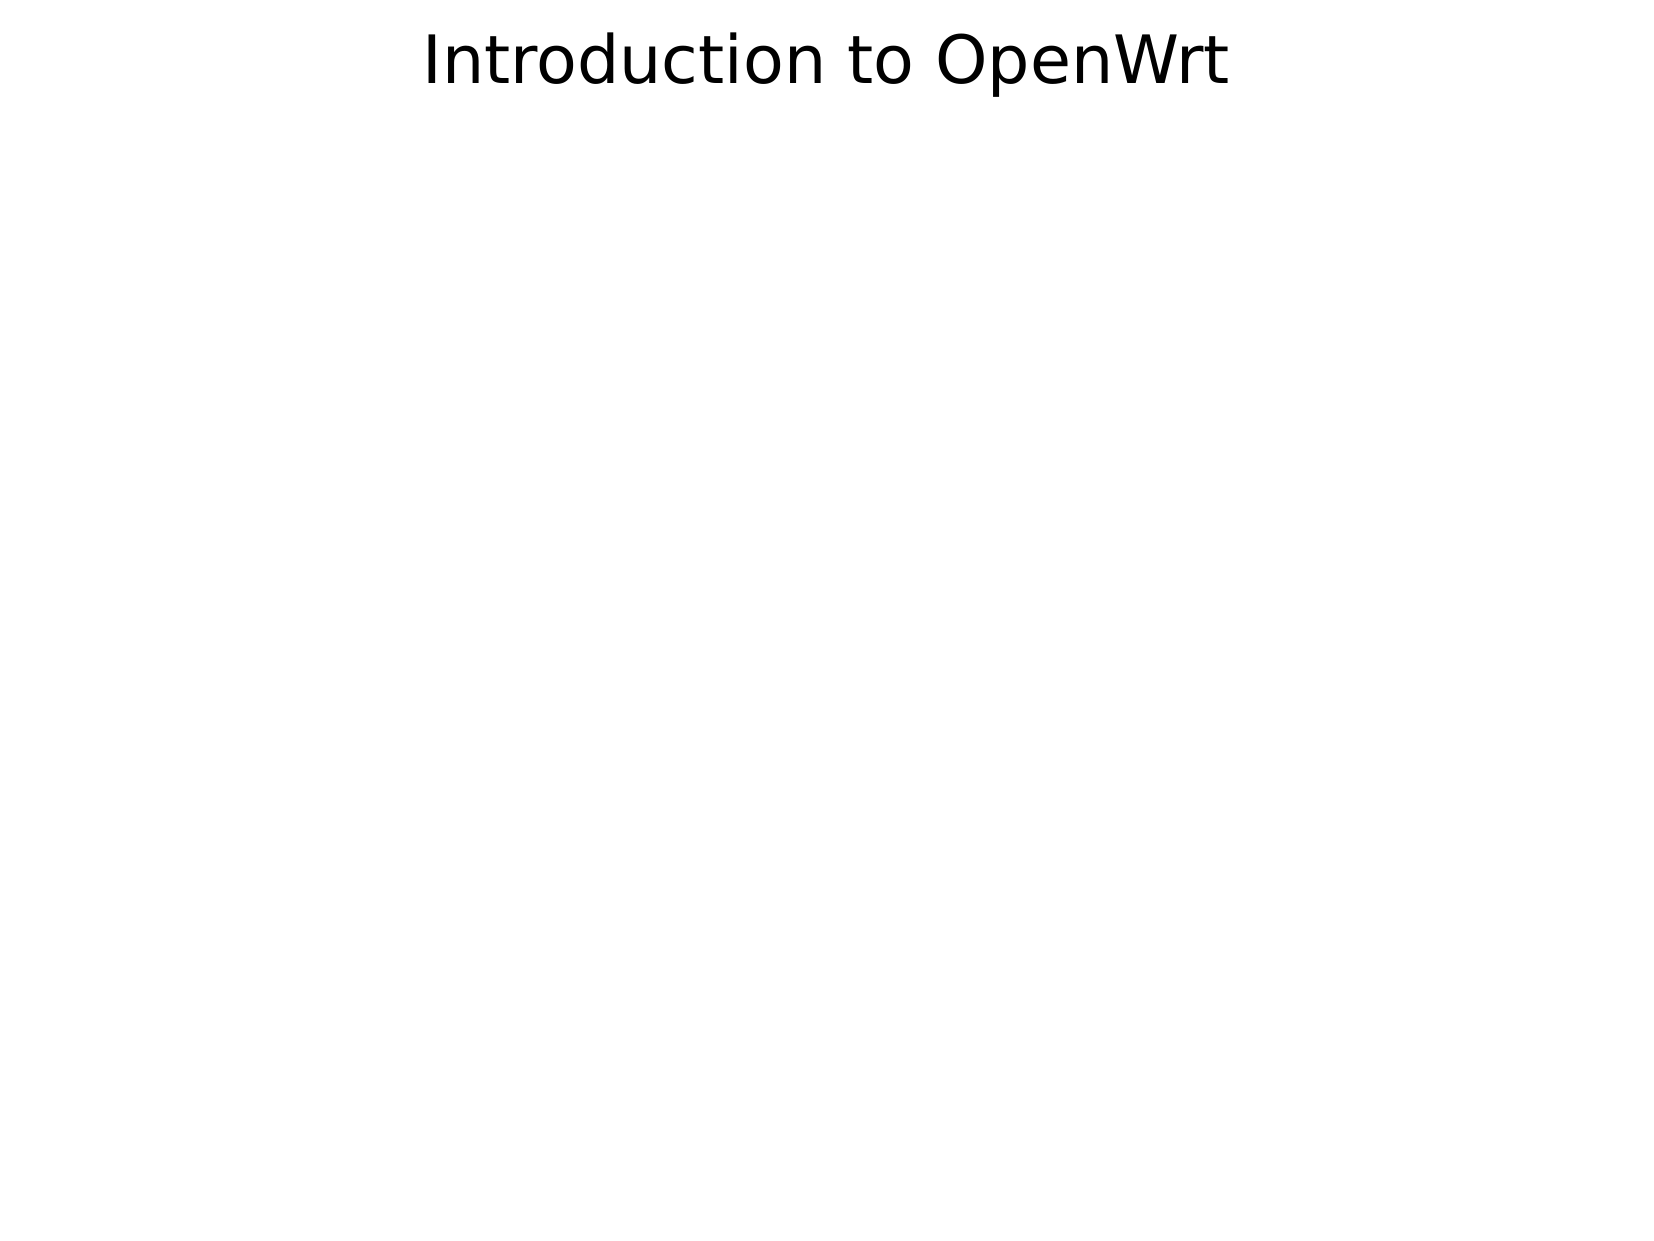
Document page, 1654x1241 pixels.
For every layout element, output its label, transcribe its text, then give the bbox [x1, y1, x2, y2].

title Introduction to OpenWrt [82, 21, 1571, 100]
